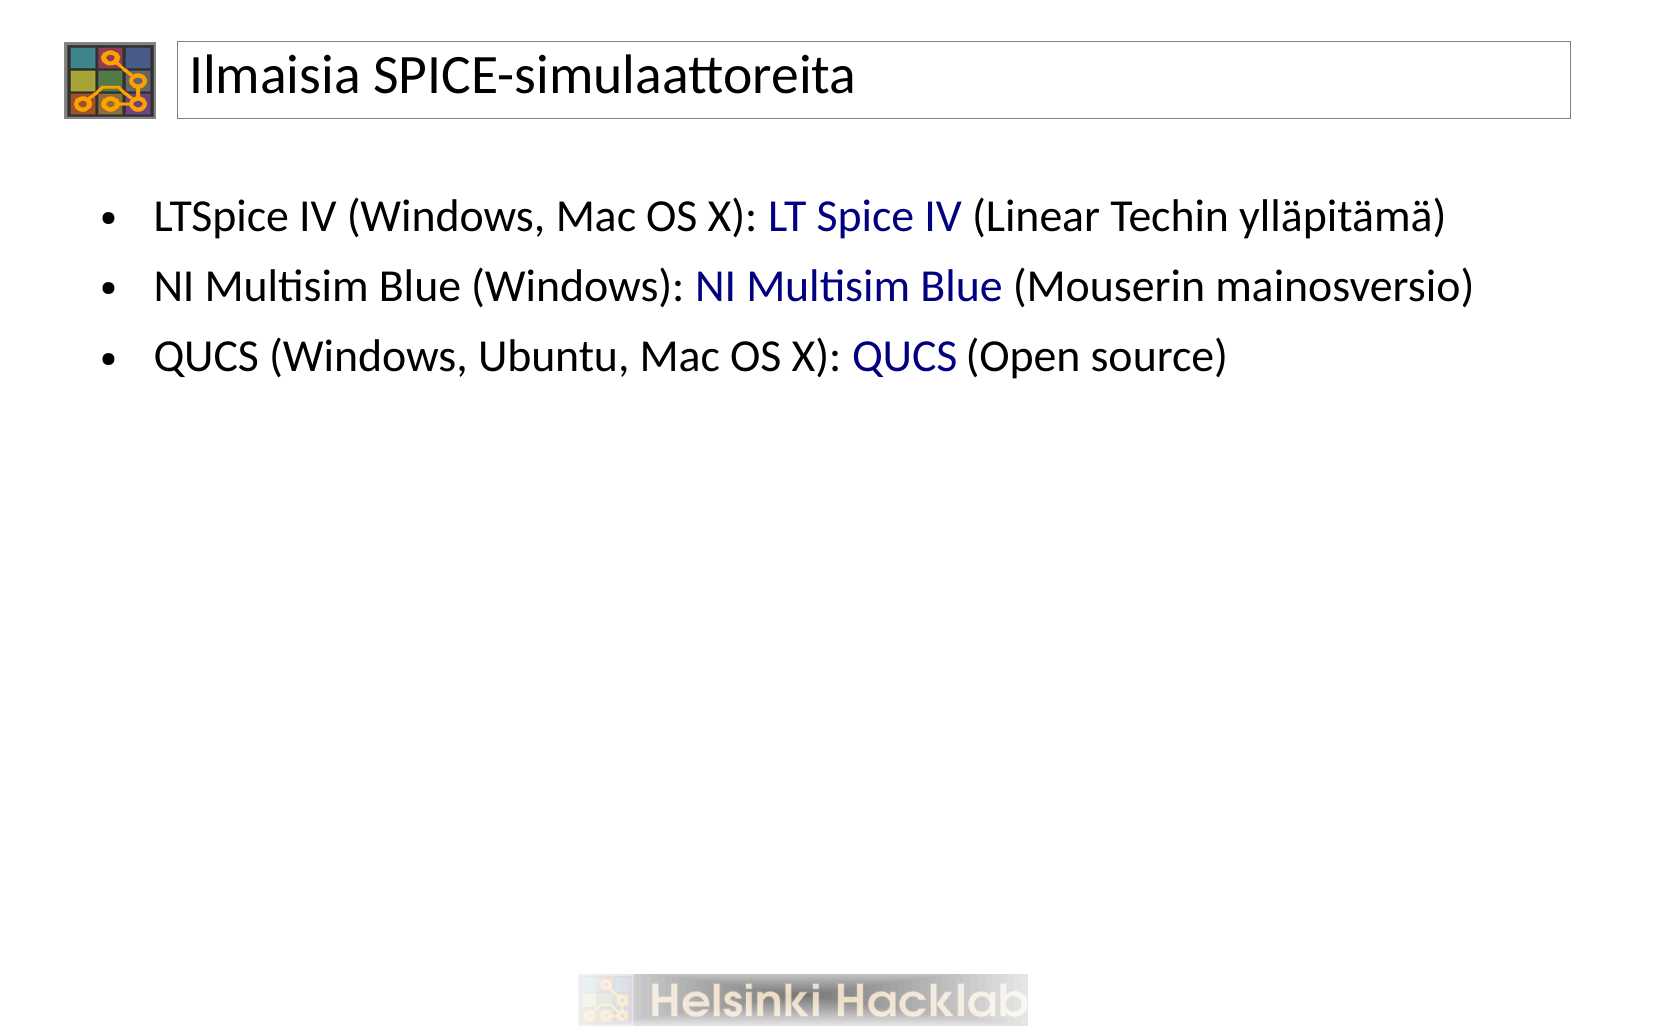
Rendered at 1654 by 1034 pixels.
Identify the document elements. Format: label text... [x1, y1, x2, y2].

picture [64, 42, 156, 119]
list LTSpice IV (Windows, Mac OS X): LT Spice IV (Linear Techin ylläpitämä) NI Multisim Blue (Windows): NI Multisim Blue (Mouserin mainosversio) QUCS (Windows, Ubuntu, Mac OS X): QUCS (Open source) [82, 196, 1571, 945]
title Ilmaisia SPICE-simulaattoreita [177, 41, 1571, 119]
